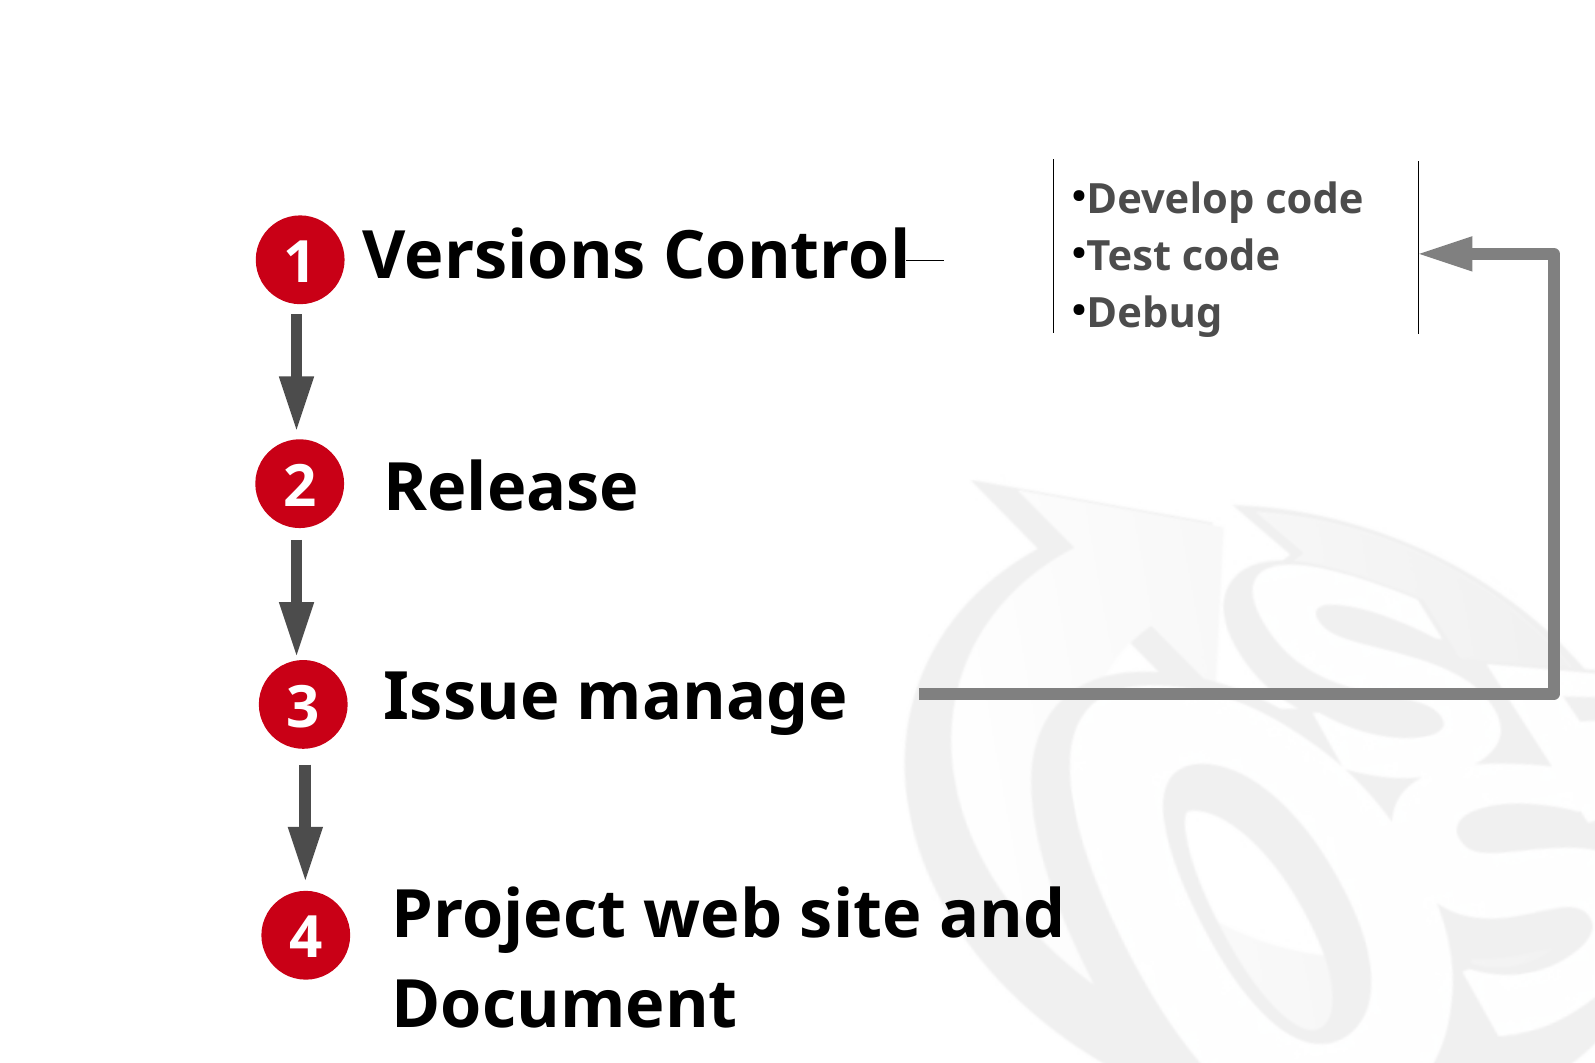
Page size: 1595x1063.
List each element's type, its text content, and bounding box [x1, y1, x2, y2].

text_box Versions Control [348, 200, 999, 293]
text_box 4 [261, 890, 351, 980]
text_box Release [368, 431, 703, 525]
text_box 1 [255, 215, 345, 305]
text_box Project web site and Document [376, 858, 1421, 1029]
text_box 2 [255, 439, 345, 529]
text_box 3 [258, 660, 348, 749]
text_box Develop code Test code Debug [1056, 160, 1420, 322]
text_box Issue manage [369, 640, 920, 734]
